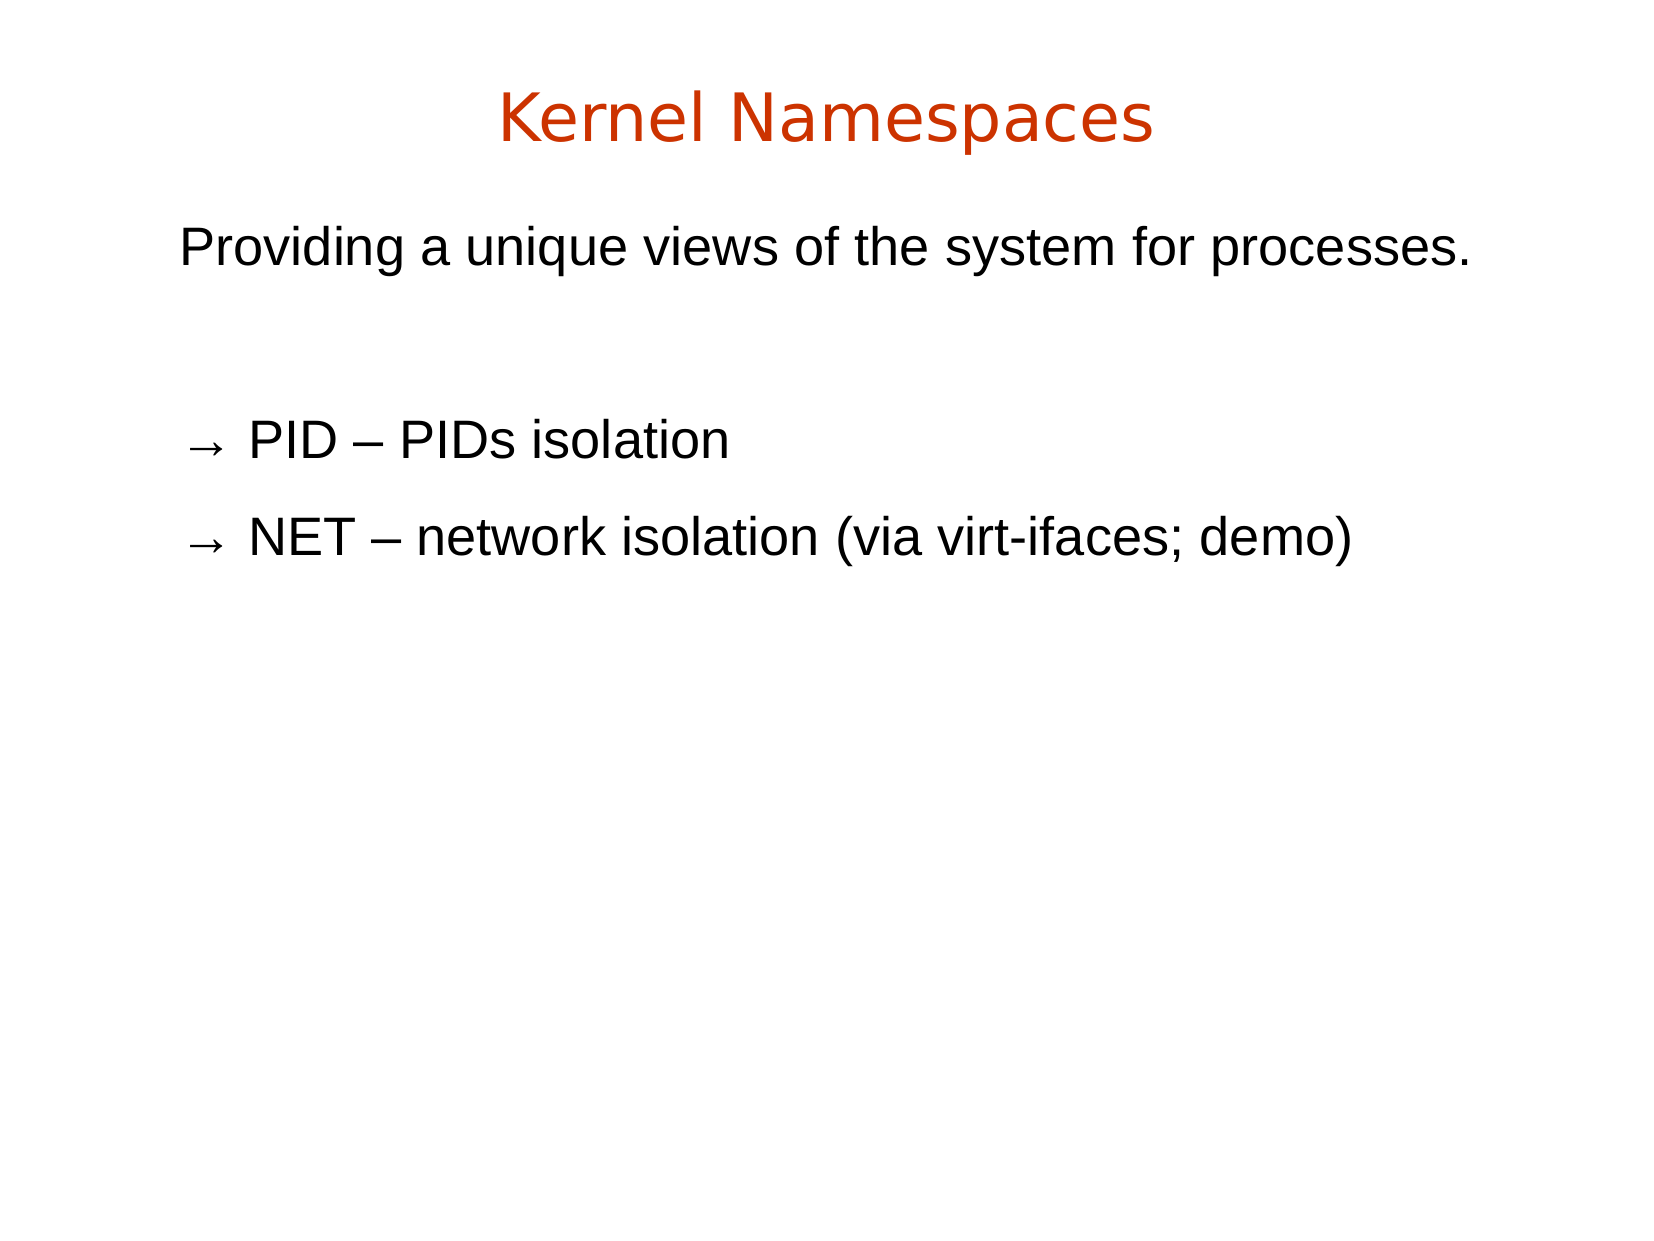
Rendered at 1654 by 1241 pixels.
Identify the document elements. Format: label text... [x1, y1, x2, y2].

text_box Providing a unique views of the system for processes. → PID – PIDs isolation → NET – network isolation (via virt-ifaces; demo) [164, 178, 1489, 554]
text_box Kernel Namespaces [482, 72, 1171, 166]
